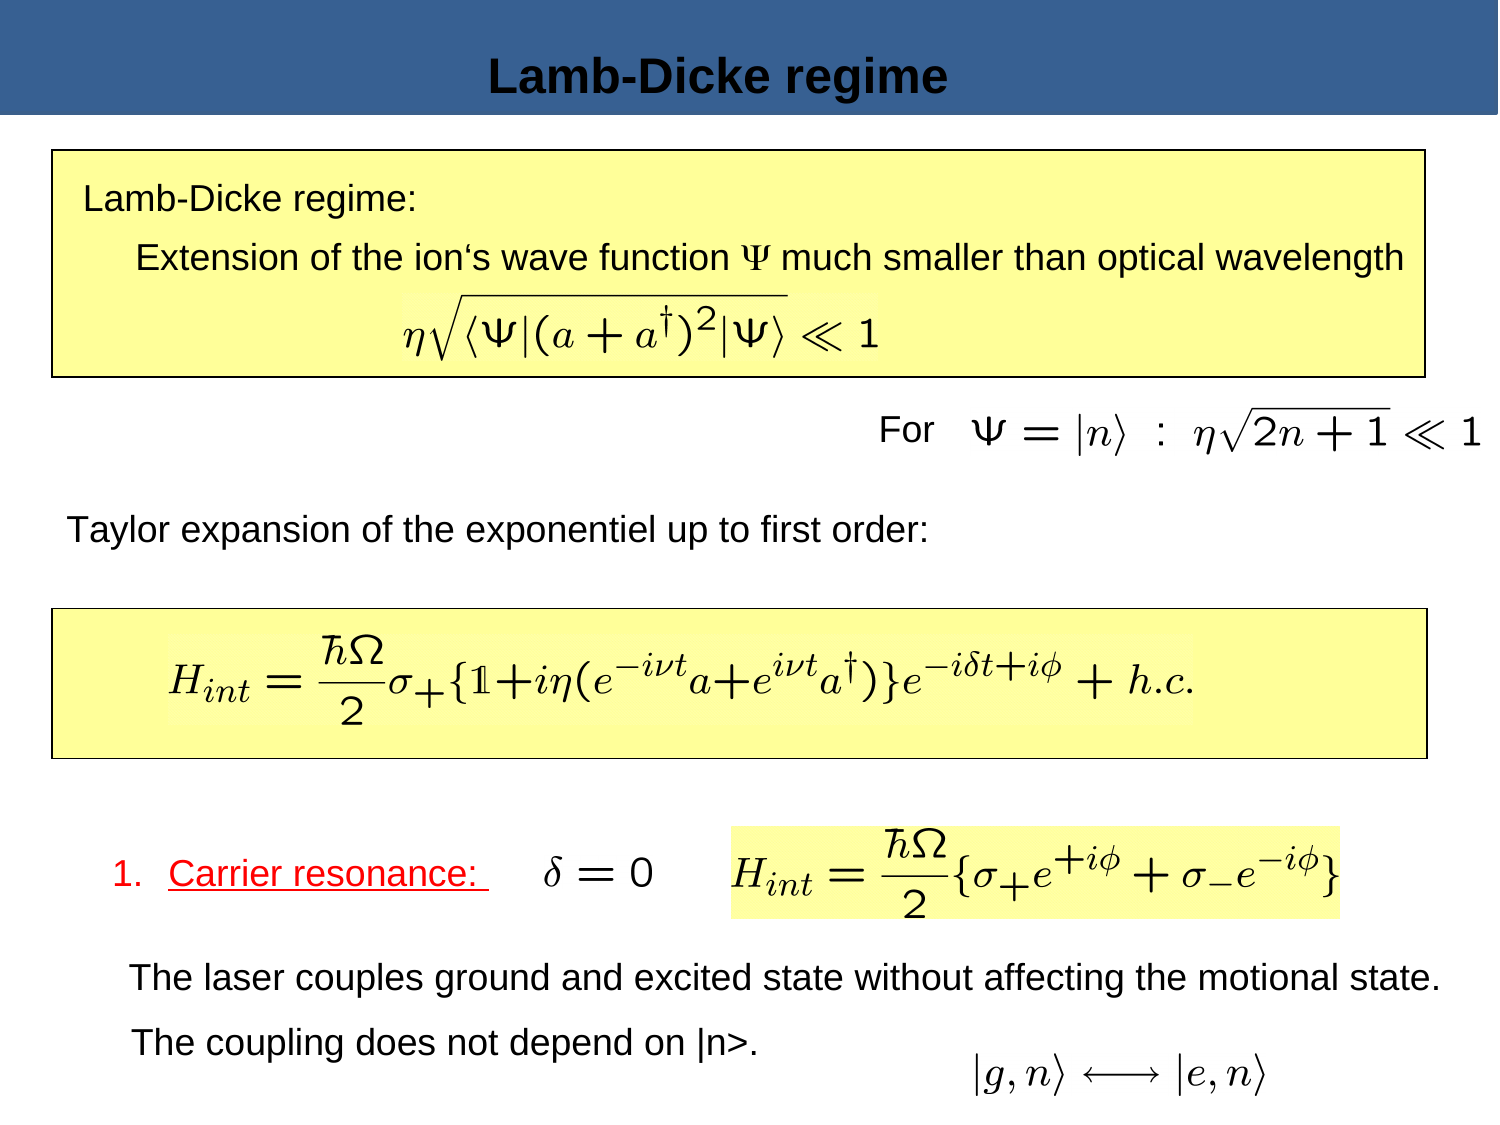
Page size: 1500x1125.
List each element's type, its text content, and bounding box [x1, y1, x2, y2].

picture [168, 634, 1193, 725]
text_box For [864, 397, 961, 459]
picture [402, 293, 878, 361]
text_box Lamb-Dicke regime: Extension of the ion‘s wave function  much smaller than optical wavelength [68, 153, 1431, 286]
text_box The laser couples ground and excited state without affecting the motional state. [113, 945, 1457, 1007]
picture [974, 1053, 1266, 1096]
text_box The coupling does not depend on |n>. [116, 1010, 775, 1071]
text_box Taylor expansion of the exponentiel up to first order: [51, 497, 945, 559]
picture [731, 826, 1340, 919]
picture [544, 855, 653, 889]
text_box [52, 608, 1428, 759]
text_box [52, 149, 1426, 378]
picture [970, 407, 1481, 456]
text_box Carrier resonance: [97, 841, 504, 902]
text_box Lamb-Dicke regime [472, 35, 964, 112]
